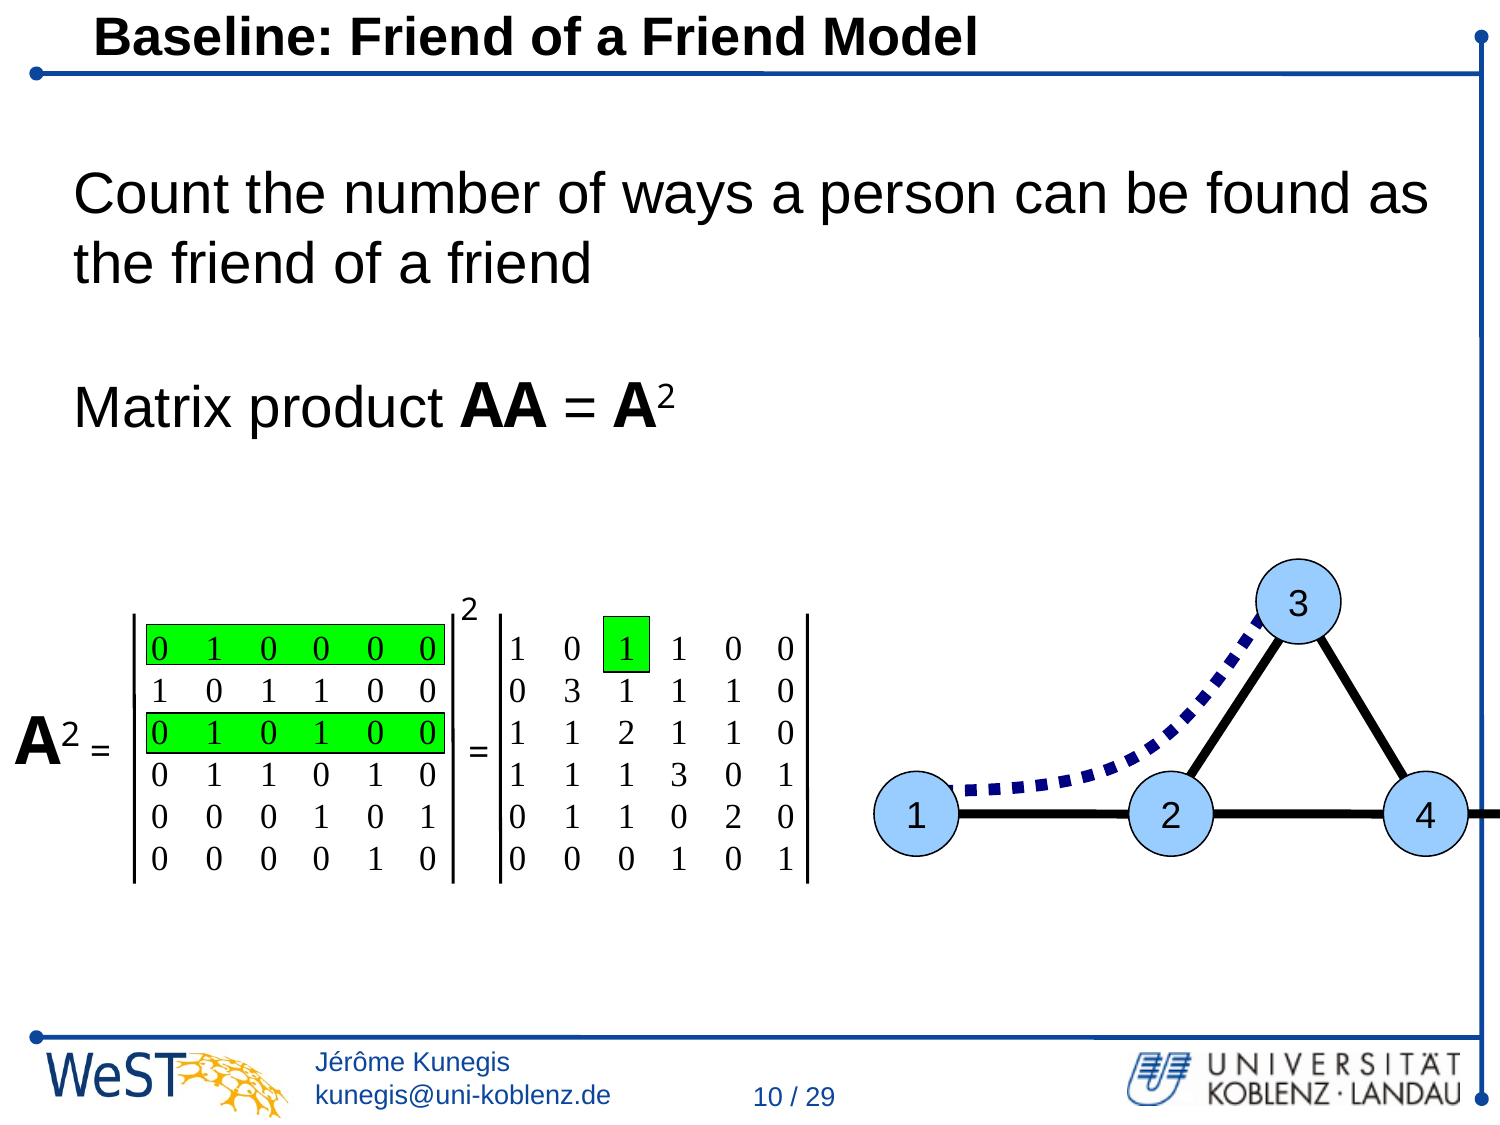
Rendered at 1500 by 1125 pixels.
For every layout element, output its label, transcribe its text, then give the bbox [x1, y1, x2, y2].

text_box Baseline: Friend of a Friend Model [78, 0, 1477, 74]
text_box Count the number of ways a person can be found as the friend of a friend Matrix product AA = A2 [59, 147, 1477, 1022]
chart [142, 625, 451, 880]
chart [502, 625, 806, 880]
text_box 2 [445, 582, 494, 635]
text_box Count the number of ways a person can be found as the friend of a friend Matrix product AA = A2 [1195, 641, 1399, 809]
text_box 3 [1255, 559, 1341, 644]
picture [1127, 1052, 1460, 1106]
text_box 1 [873, 771, 959, 857]
text_box 4 [1383, 771, 1469, 857]
picture [41, 1046, 302, 1118]
text_box 2 [1128, 771, 1214, 857]
text_box = [453, 720, 505, 781]
text_box A2 = [0, 690, 139, 786]
